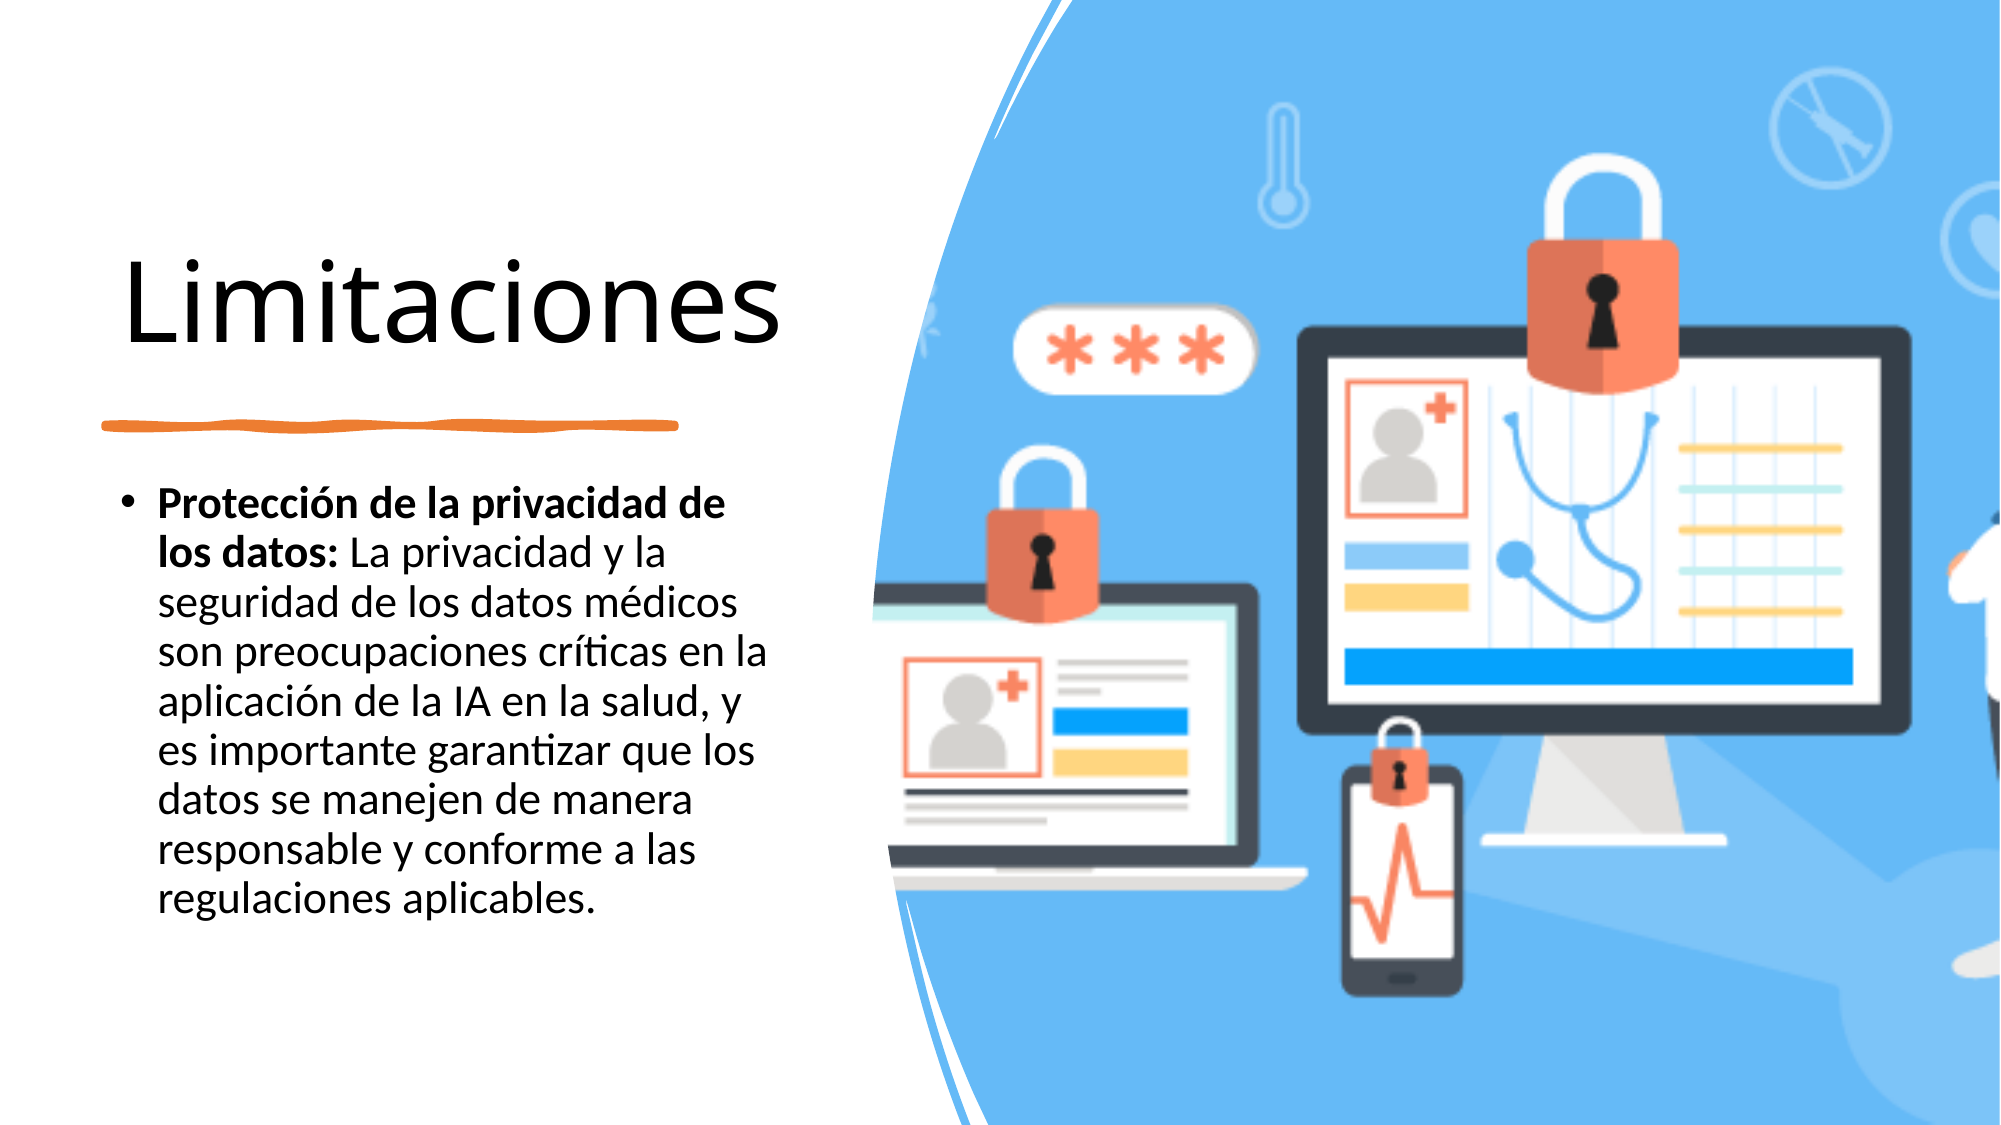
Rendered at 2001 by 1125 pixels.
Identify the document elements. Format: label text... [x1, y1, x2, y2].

title Limitaciones [105, 53, 822, 375]
text_box [104, 422, 675, 430]
list Protección de la privacidad de los datos: La privacidad y la seguridad de los datos médicos son preocupaciones críticas en la aplicación de la IA en la salud, y es importante garantizar que los datos se manejen de manera responsable y conforme a las regulaciones aplicables. [105, 471, 802, 1016]
text_box [871, 0, 2000, 1125]
